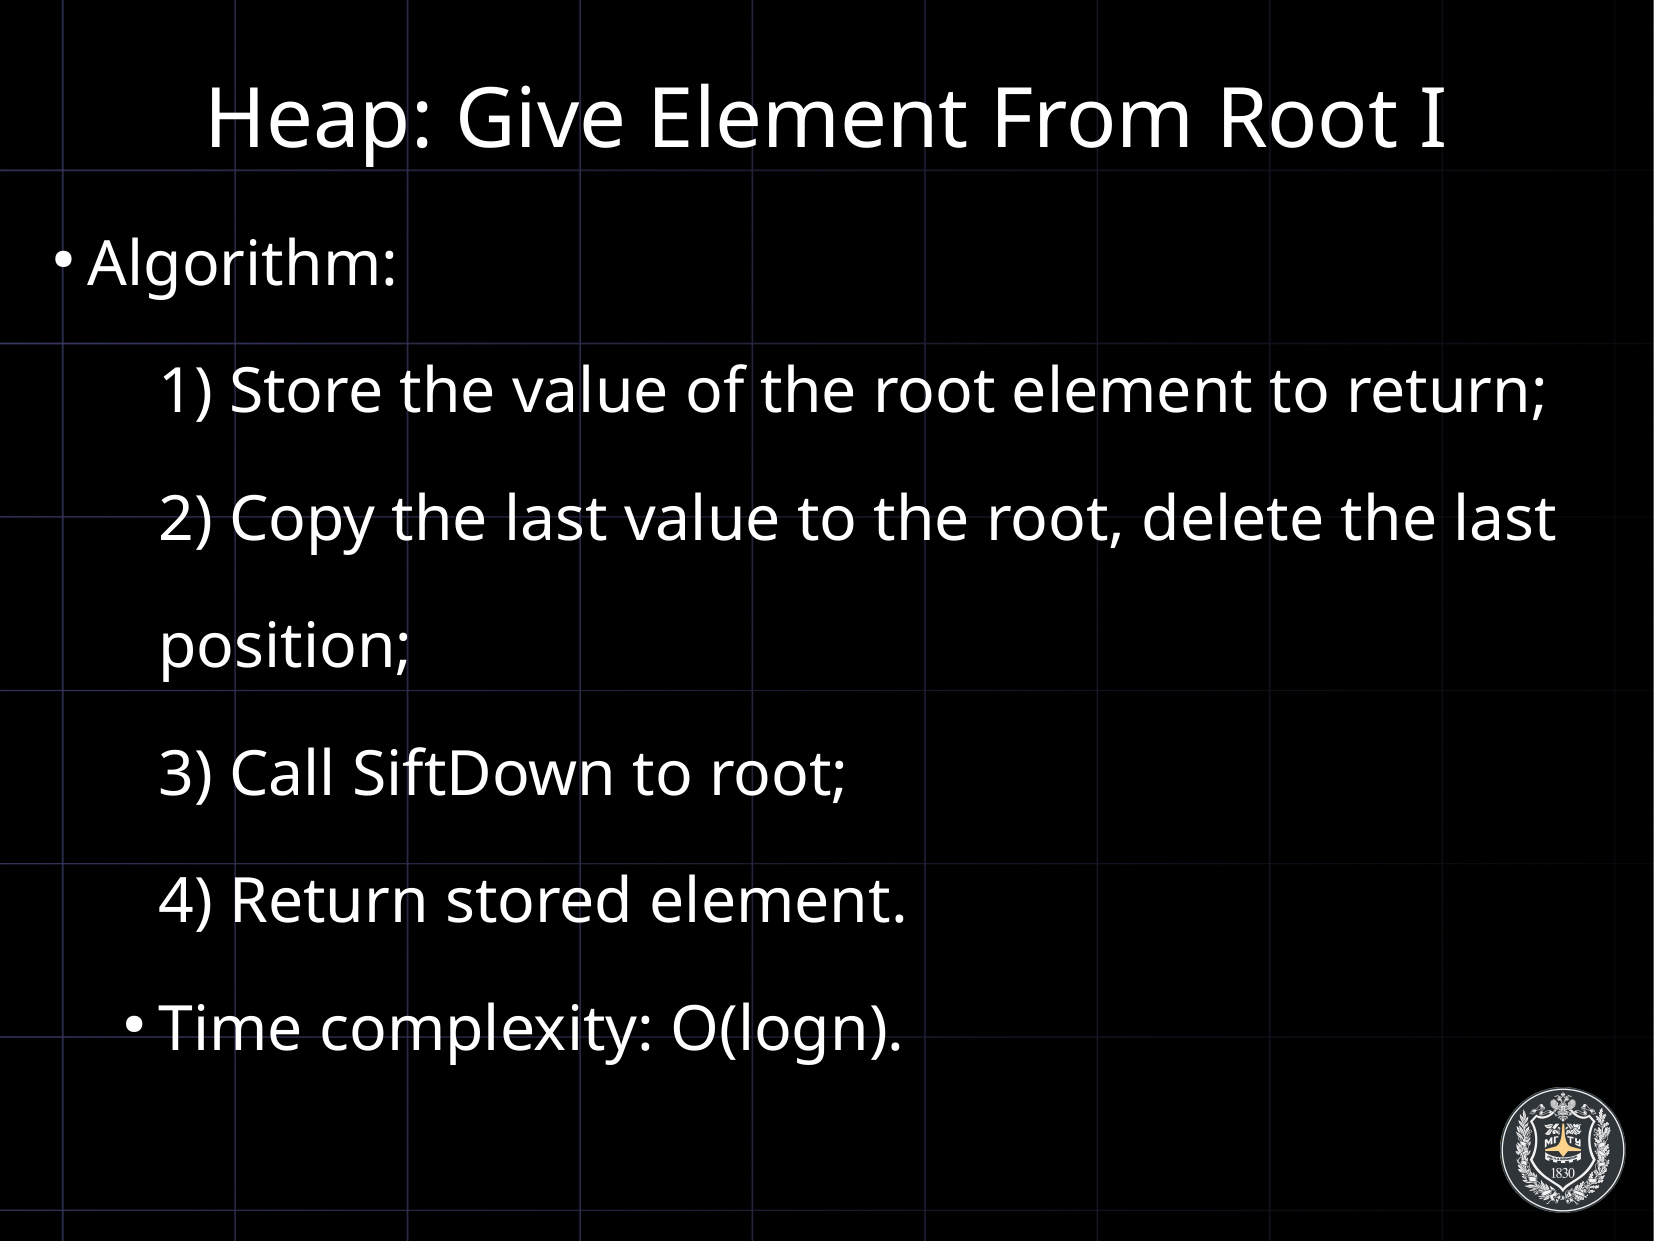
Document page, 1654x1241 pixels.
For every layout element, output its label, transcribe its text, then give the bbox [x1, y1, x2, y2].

title Heap: Give Element From Root I [82, 37, 1571, 168]
picture [0, 0, 1654, 1241]
text_box Algorithm: 1) Store the value of the root element to return; 2) Copy the last value to the root, delete the last position; 3) Call SiftDown to root; 4) Return stored element. Time complexity: O(logn). [37, 168, 1613, 1057]
